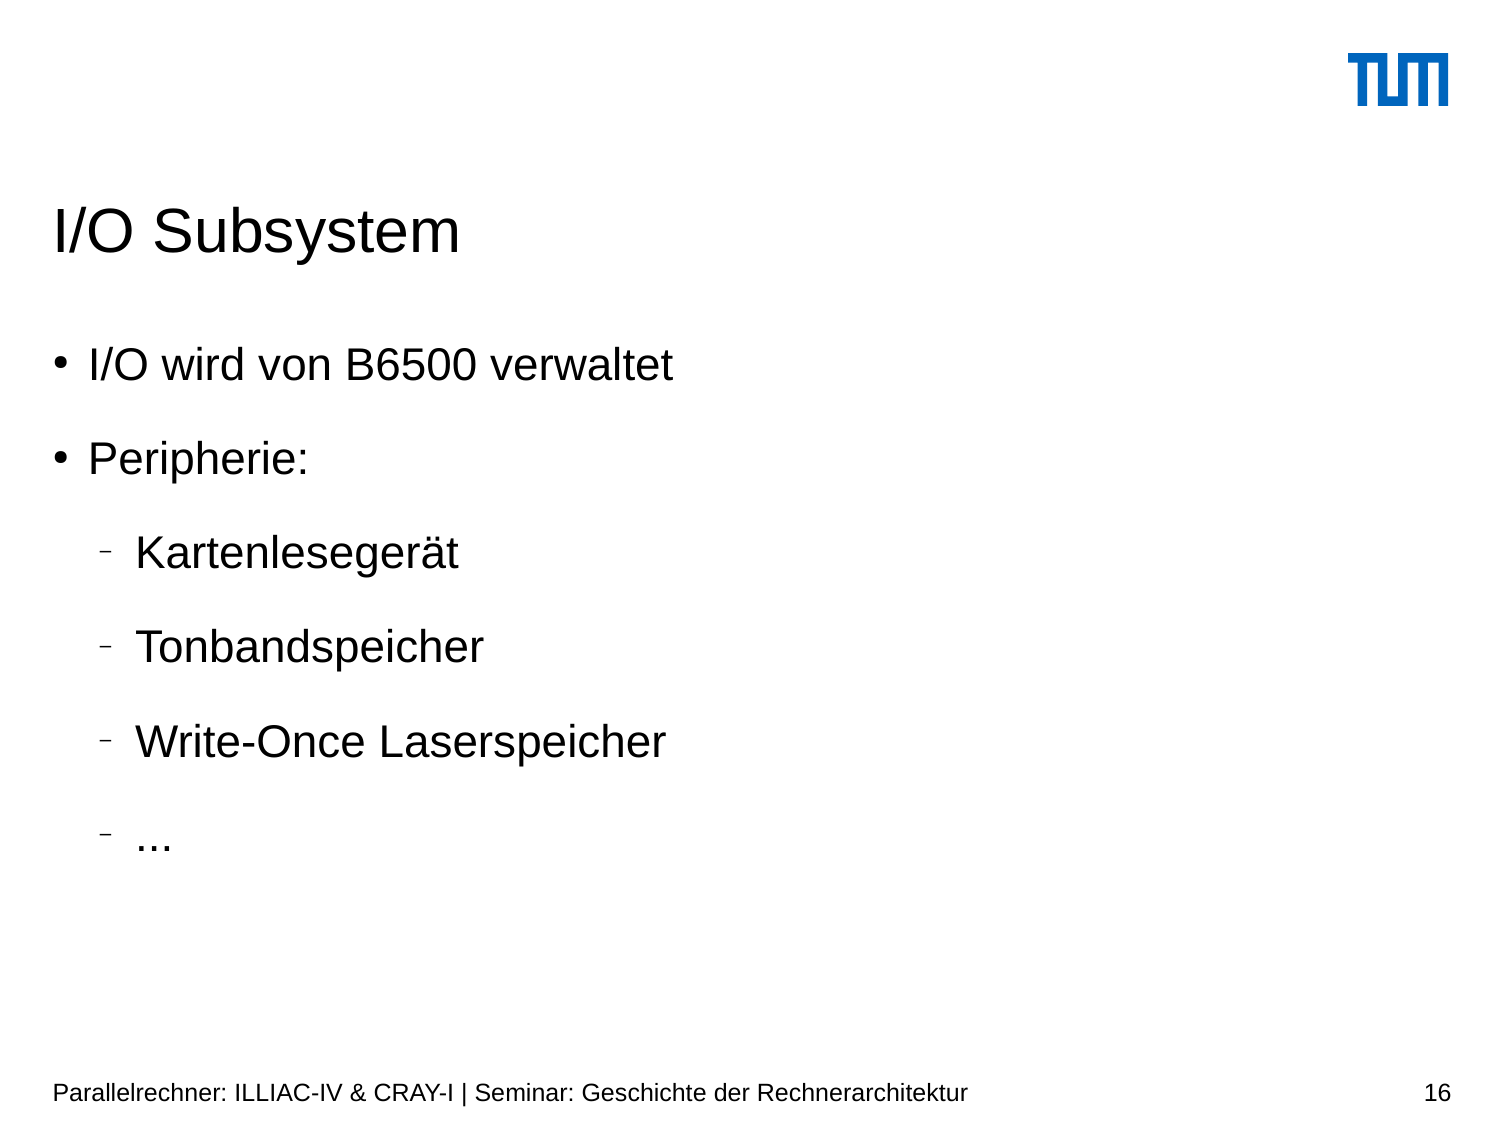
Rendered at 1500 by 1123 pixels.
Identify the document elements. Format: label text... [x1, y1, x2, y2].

title I/O Subsystem [52, 199, 1453, 262]
list I/O wird von B6500 verwaltet Peripherie: Kartenlesegerät Tonbandspeicher Write-Once Laserspeicher ... [52, 330, 1453, 1105]
